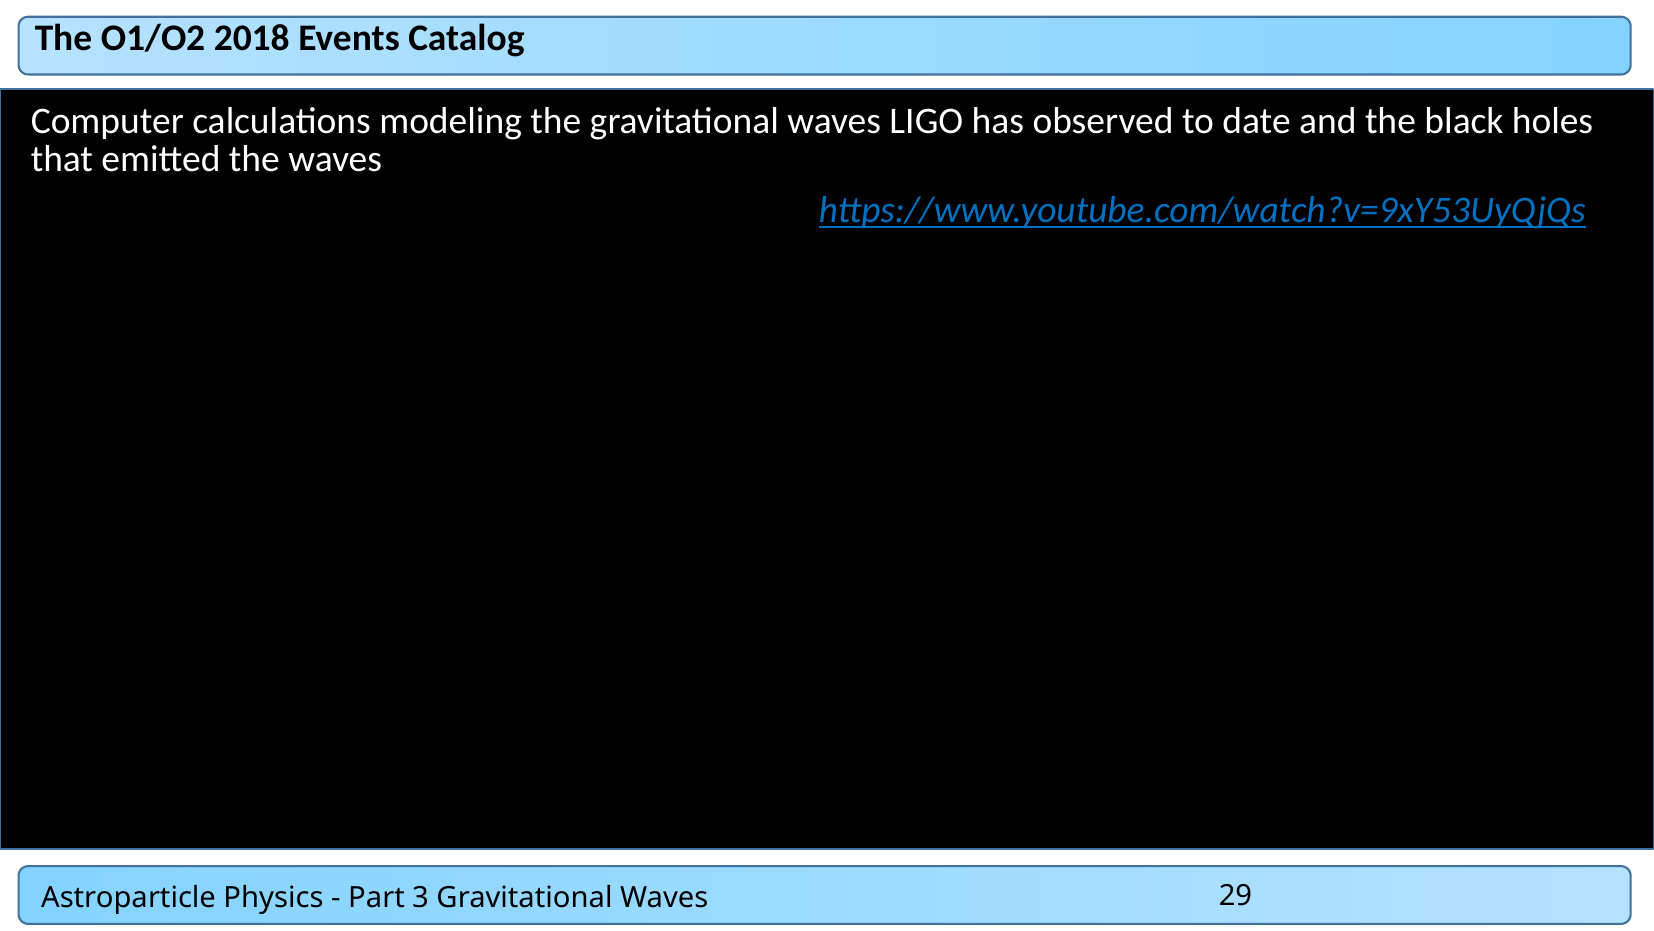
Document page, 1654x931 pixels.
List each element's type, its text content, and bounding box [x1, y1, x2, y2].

text_box Computer calculations modeling the gravitational waves LIGO has observed to date and the black holes that emitted the waves [16, 98, 1638, 188]
text_box The O1/O2 2018 Events Catalog [19, 15, 1585, 76]
text_box [1218, 873, 1604, 931]
text_box Astroparticle Physics - Part 3 Gravitational Waves [40, 876, 939, 931]
text_box https://www.youtube.com/watch?v=9xY53UyQjQs [803, 188, 1601, 240]
text_box [0, 89, 1654, 849]
